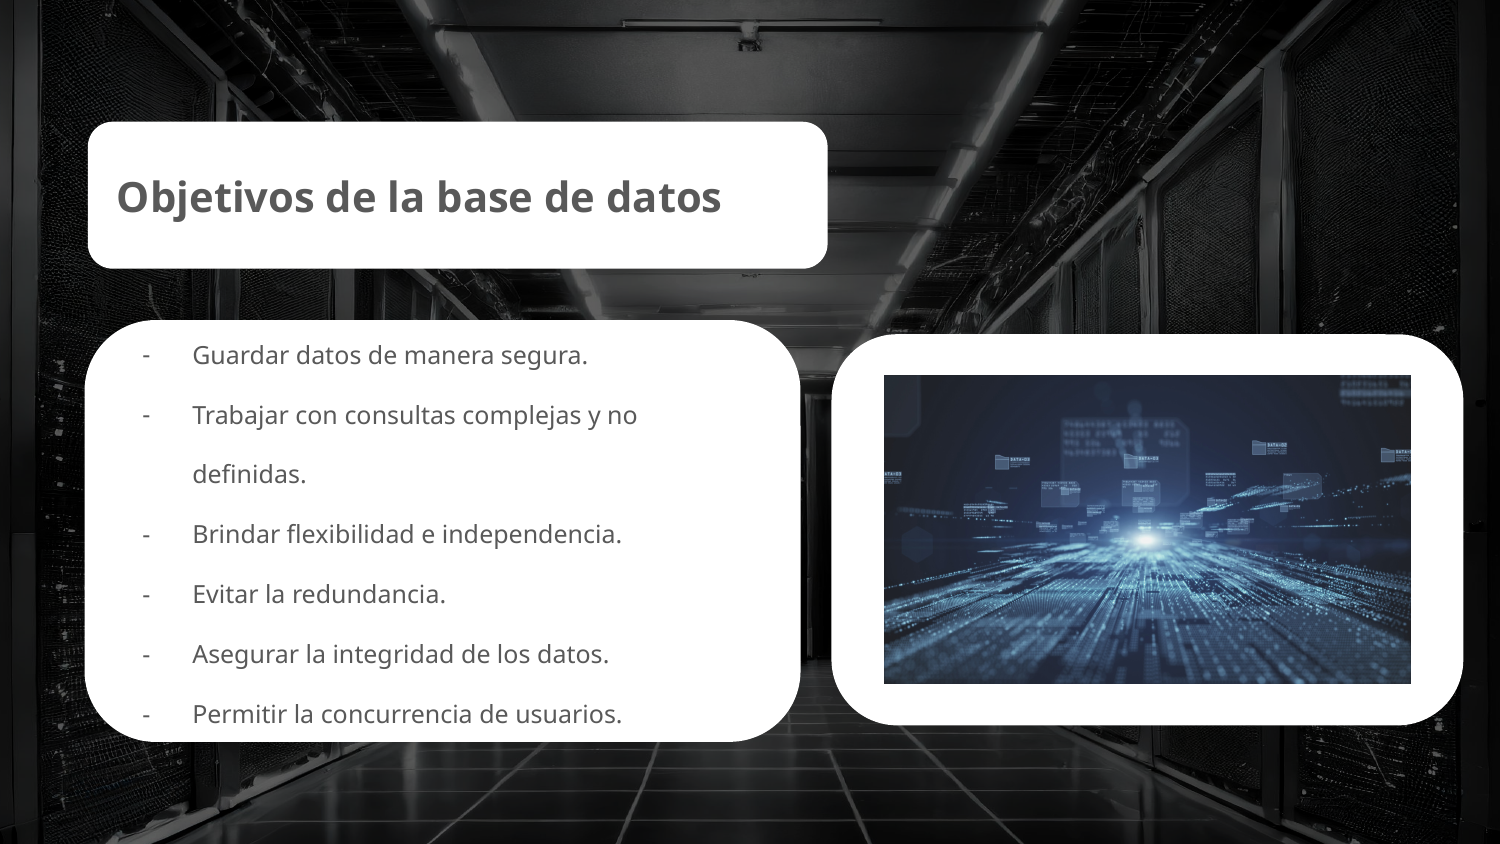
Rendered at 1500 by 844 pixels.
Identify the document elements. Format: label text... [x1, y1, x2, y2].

text_box [832, 334, 1463, 725]
picture [0, 0, 1500, 844]
text_box [443, 651, 450, 661]
text_box [88, 122, 827, 268]
text_box Guardar datos de manera segura. Trabajar con consultas complejas y no definidas. Brindar flexibilidad e independencia. Evitar la redundancia. Asegurar la integridad de los datos. Permitir la concurrencia de usuarios. [102, 294, 766, 644]
text_box [413, 651, 420, 661]
text_box Objetivos de la base de datos [101, 155, 1428, 235]
text_box [465, 651, 472, 661]
text_box [85, 331, 800, 742]
text_box [541, 651, 548, 661]
